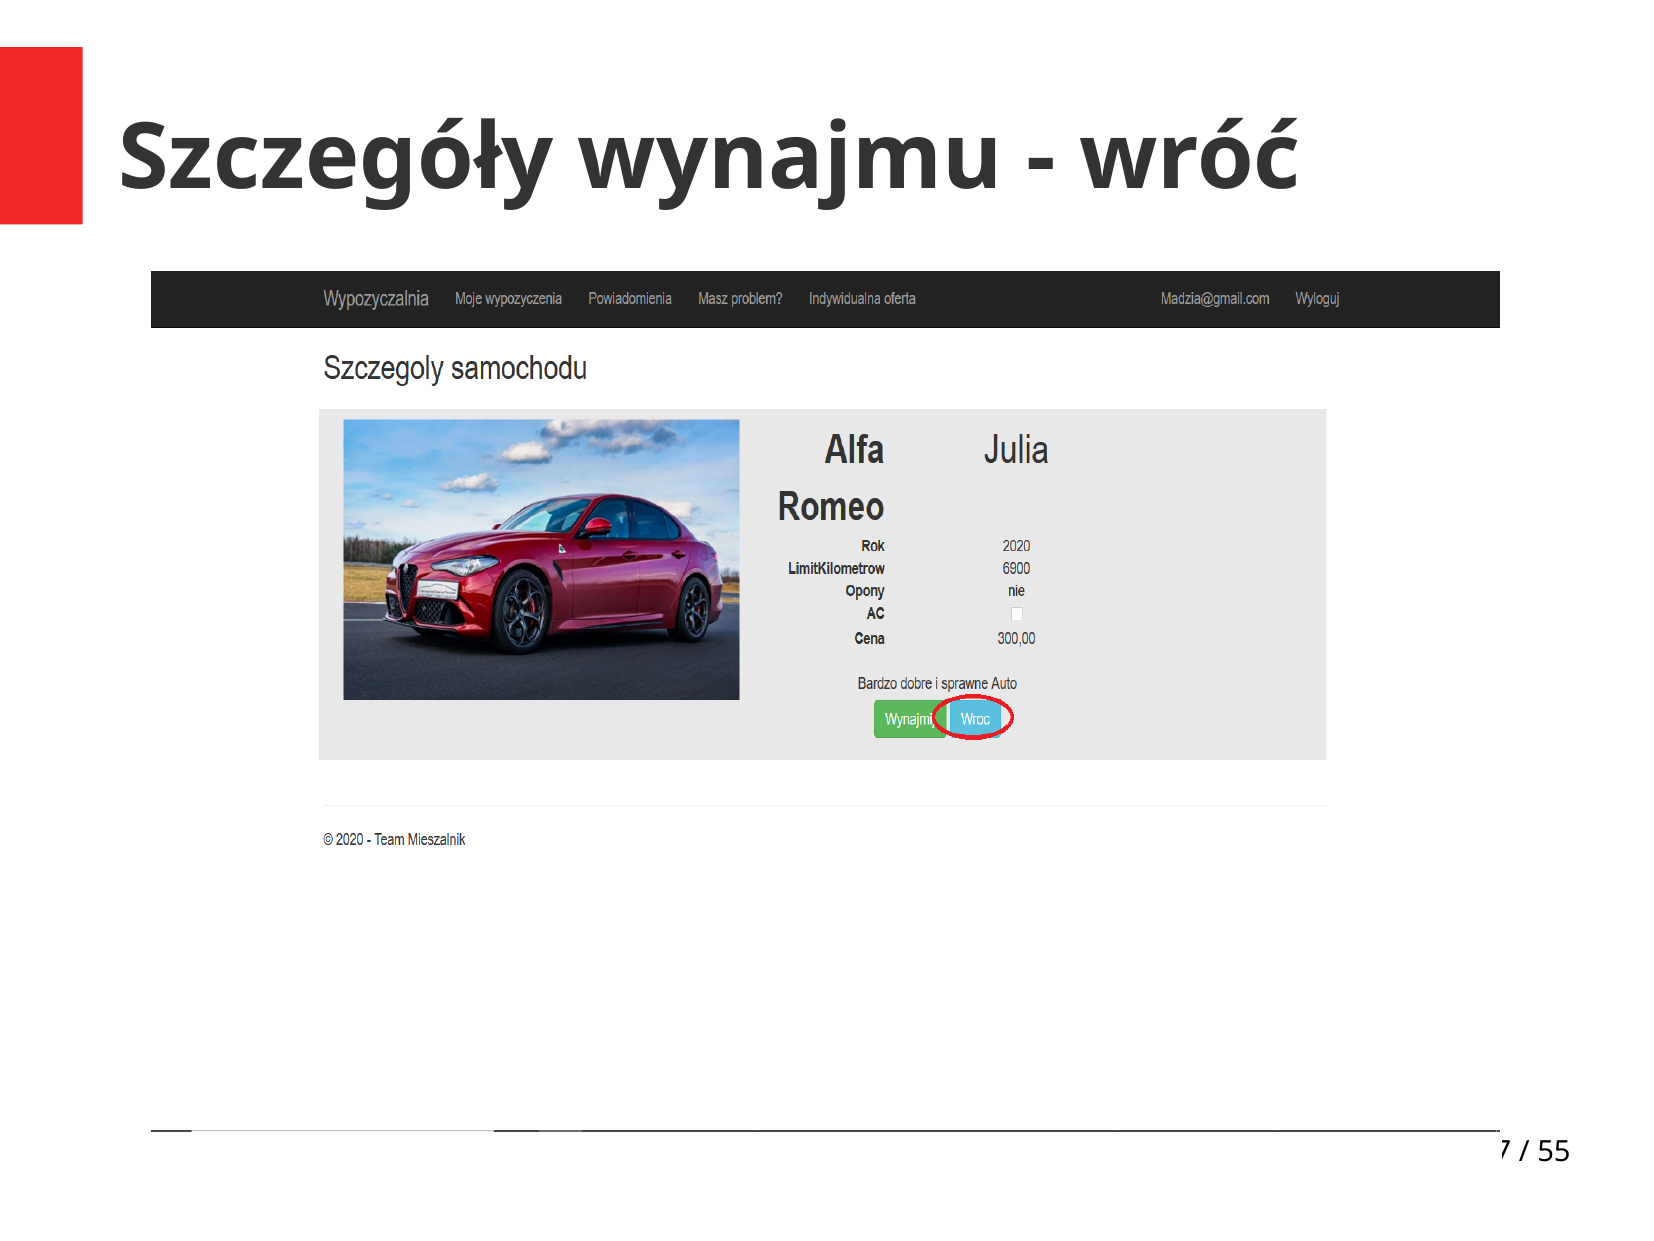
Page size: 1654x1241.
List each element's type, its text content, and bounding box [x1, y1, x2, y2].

title Szczegóły wynajmu - wróć [118, 49, 1571, 257]
picture [151, 271, 1502, 1240]
